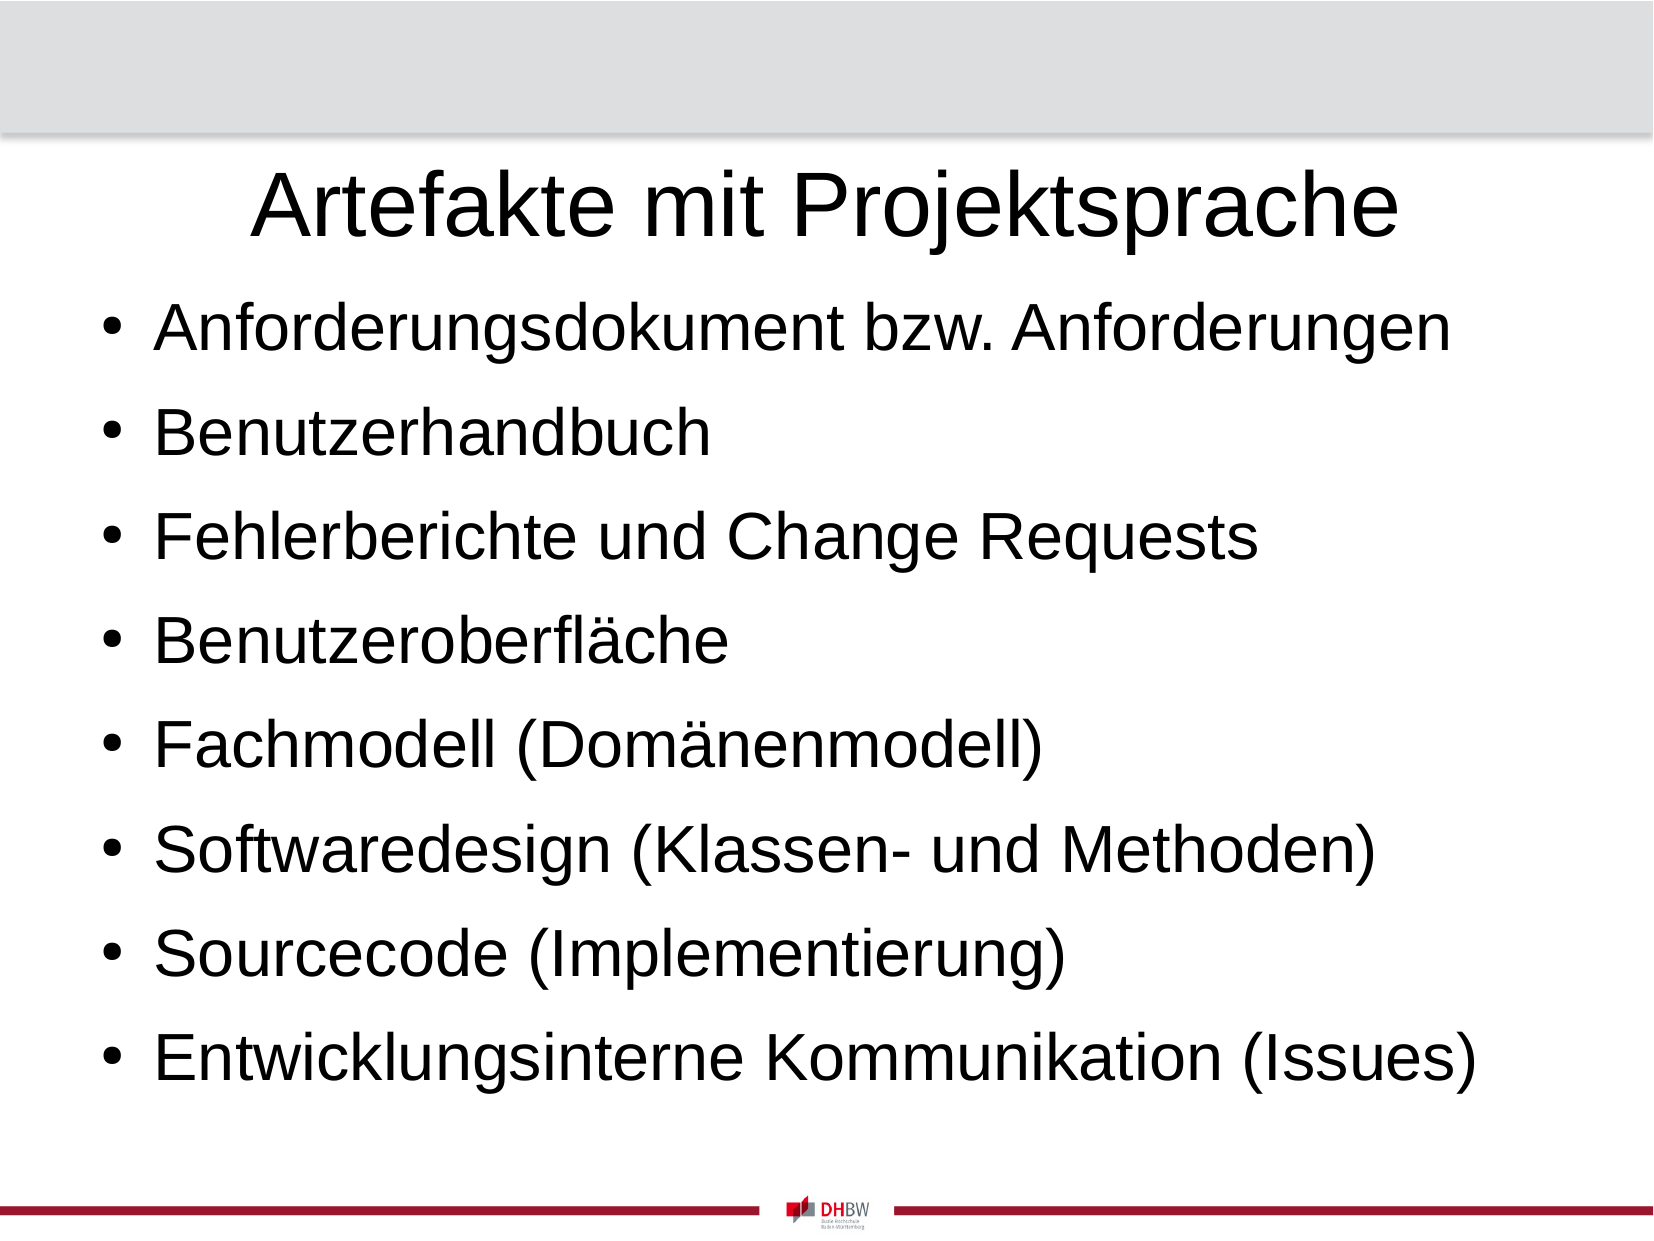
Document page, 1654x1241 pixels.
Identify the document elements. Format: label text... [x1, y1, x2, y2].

picture [0, 1, 1654, 1237]
list Anforderungsdokument bzw. Anforderungen Benutzerhandbuch Fehlerberichte und Change Requests Benutzeroberfläche Fachmodell (Domänenmodell) Softwaredesign (Klassen- und Methoden) Sourcecode (Implementierung) Entwicklungsinterne Kommunikation (Issues) [82, 290, 1571, 1096]
title Artefakte mit Projektsprache [82, 147, 1571, 257]
